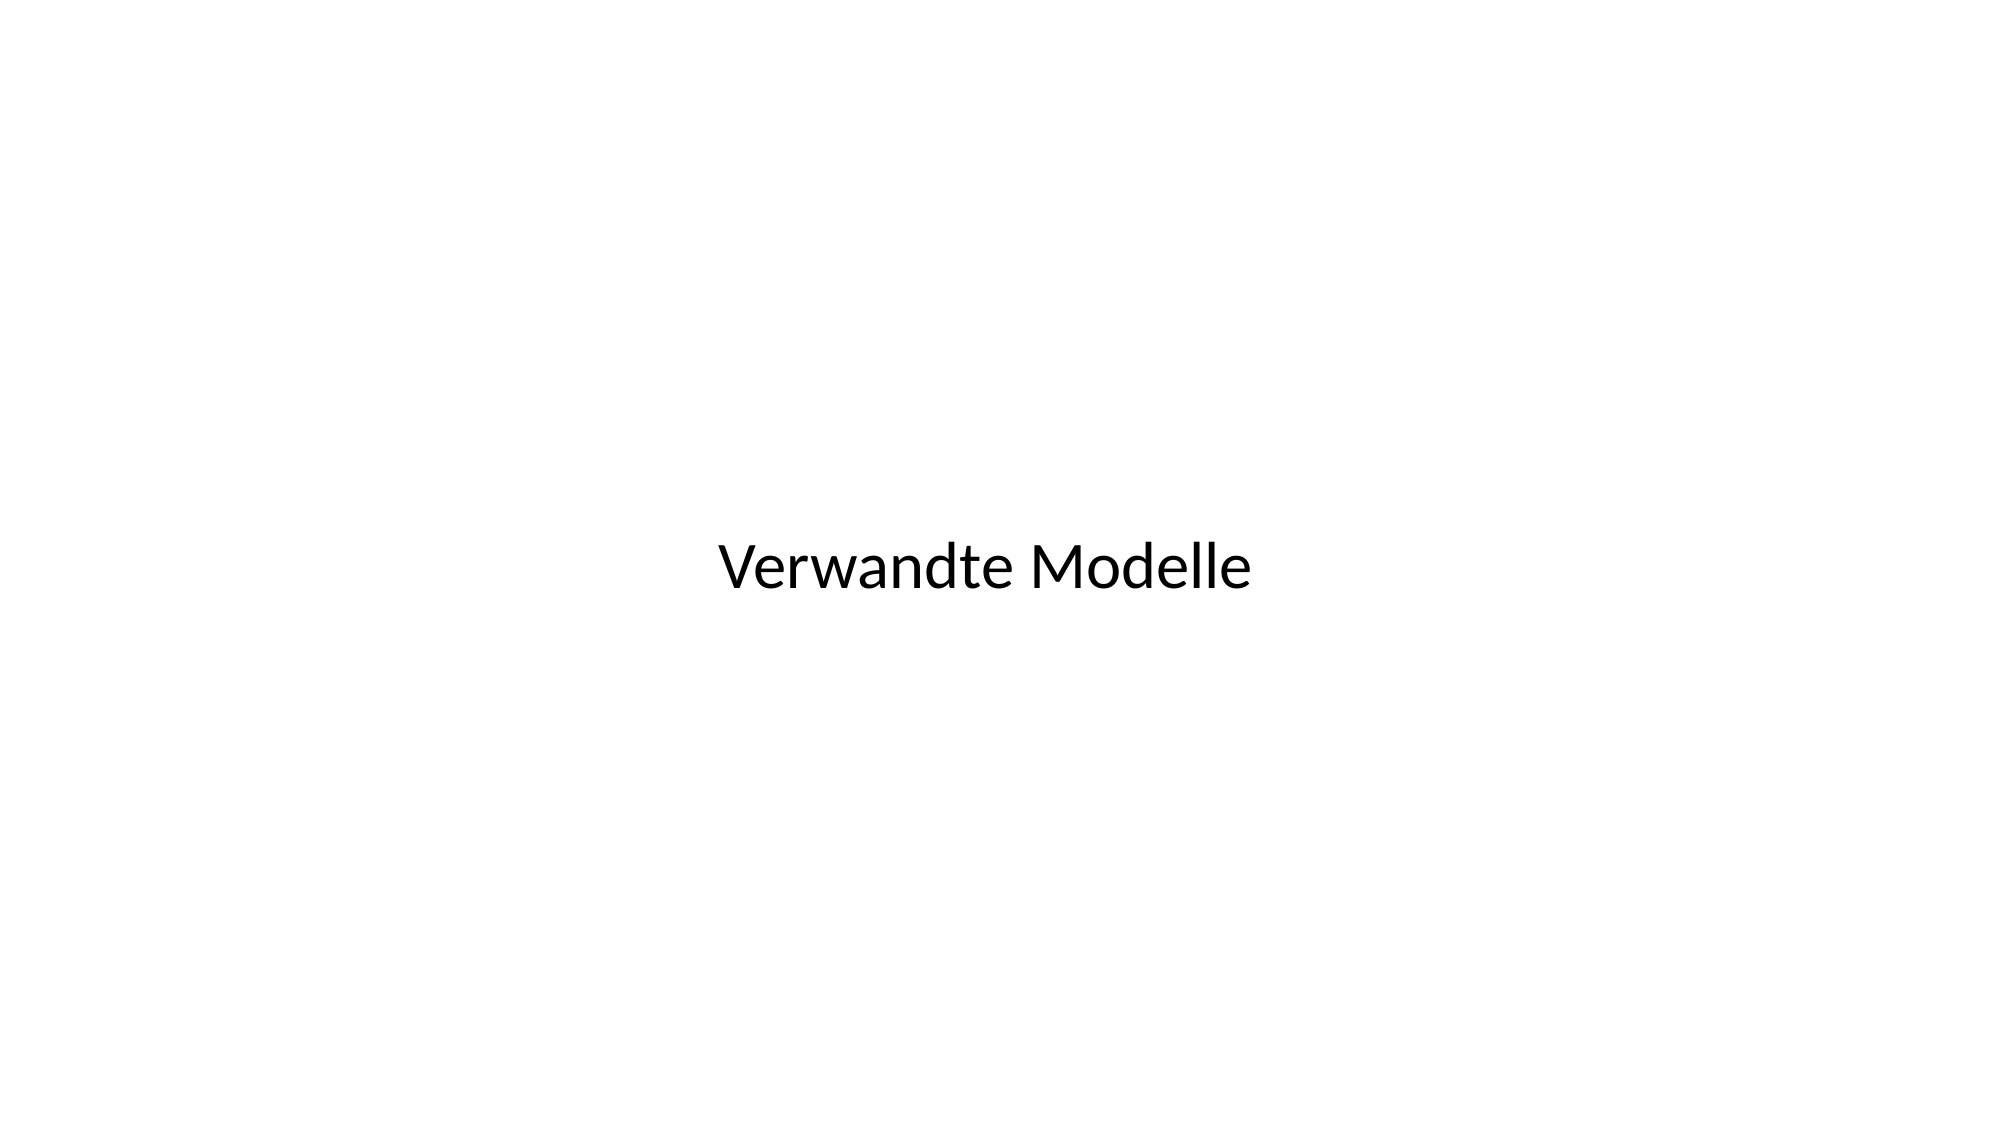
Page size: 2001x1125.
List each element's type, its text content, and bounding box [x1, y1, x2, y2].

text_box Verwandte Modelle [703, 514, 1297, 611]
